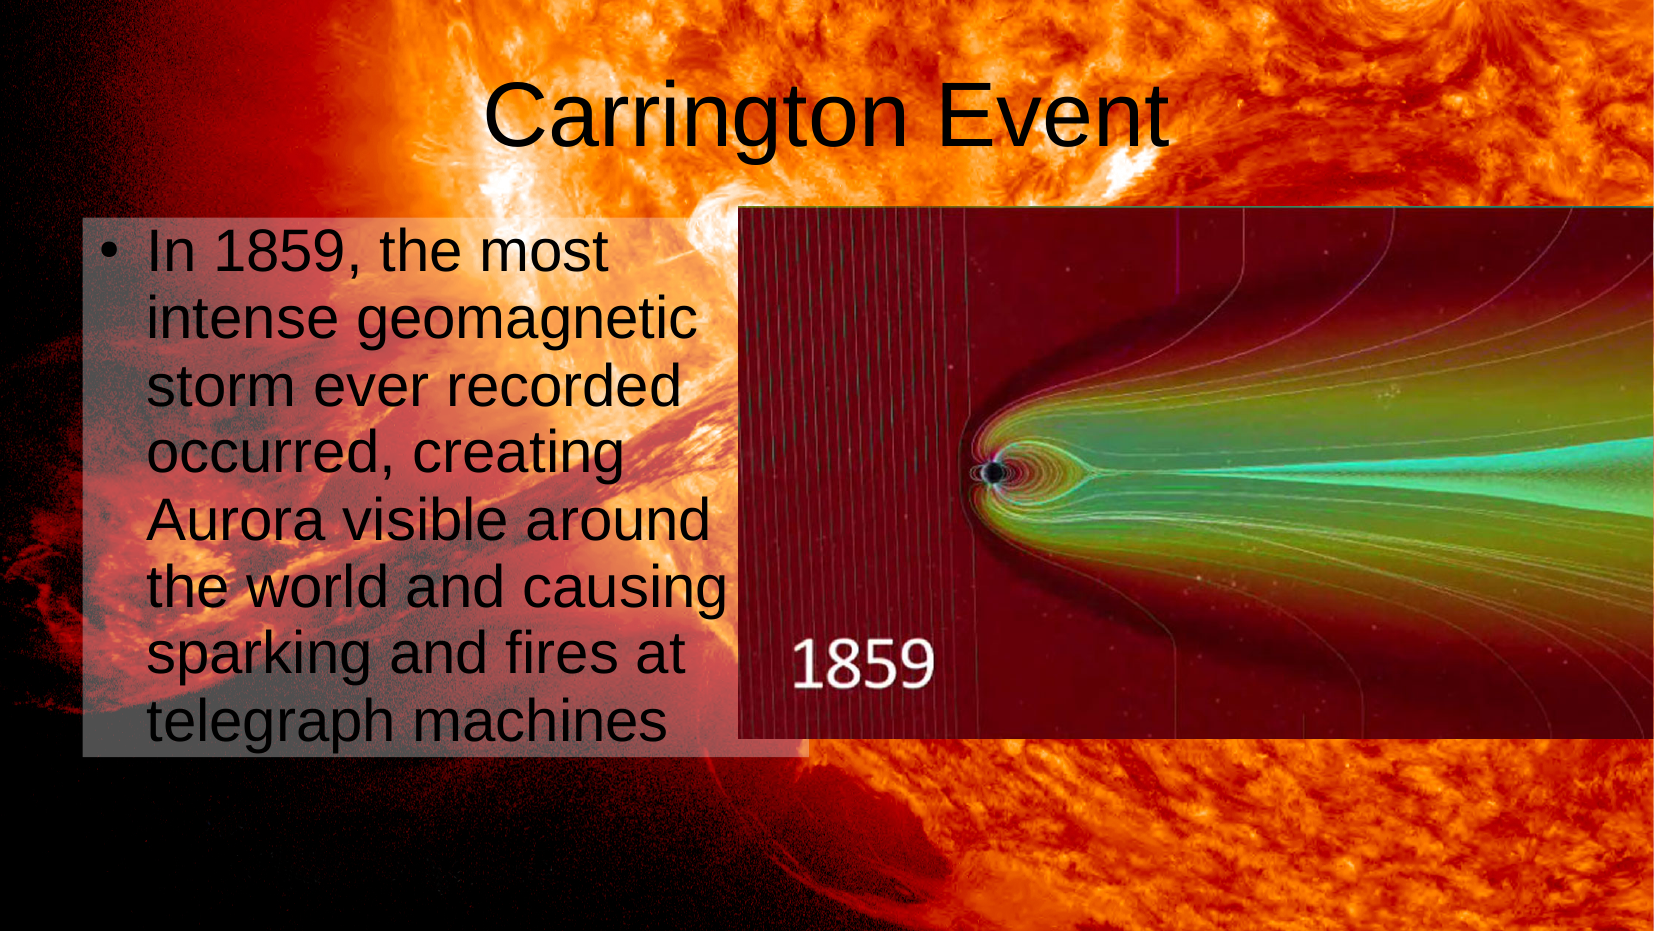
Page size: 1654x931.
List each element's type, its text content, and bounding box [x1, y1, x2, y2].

list In 1859, the most intense geomagnetic storm ever recorded occurred, creating Aurora visible around the world and causing sparking and fires at telegraph machines [82, 217, 809, 758]
title Carrington Event [82, 37, 1571, 193]
picture [0, 0, 1654, 931]
